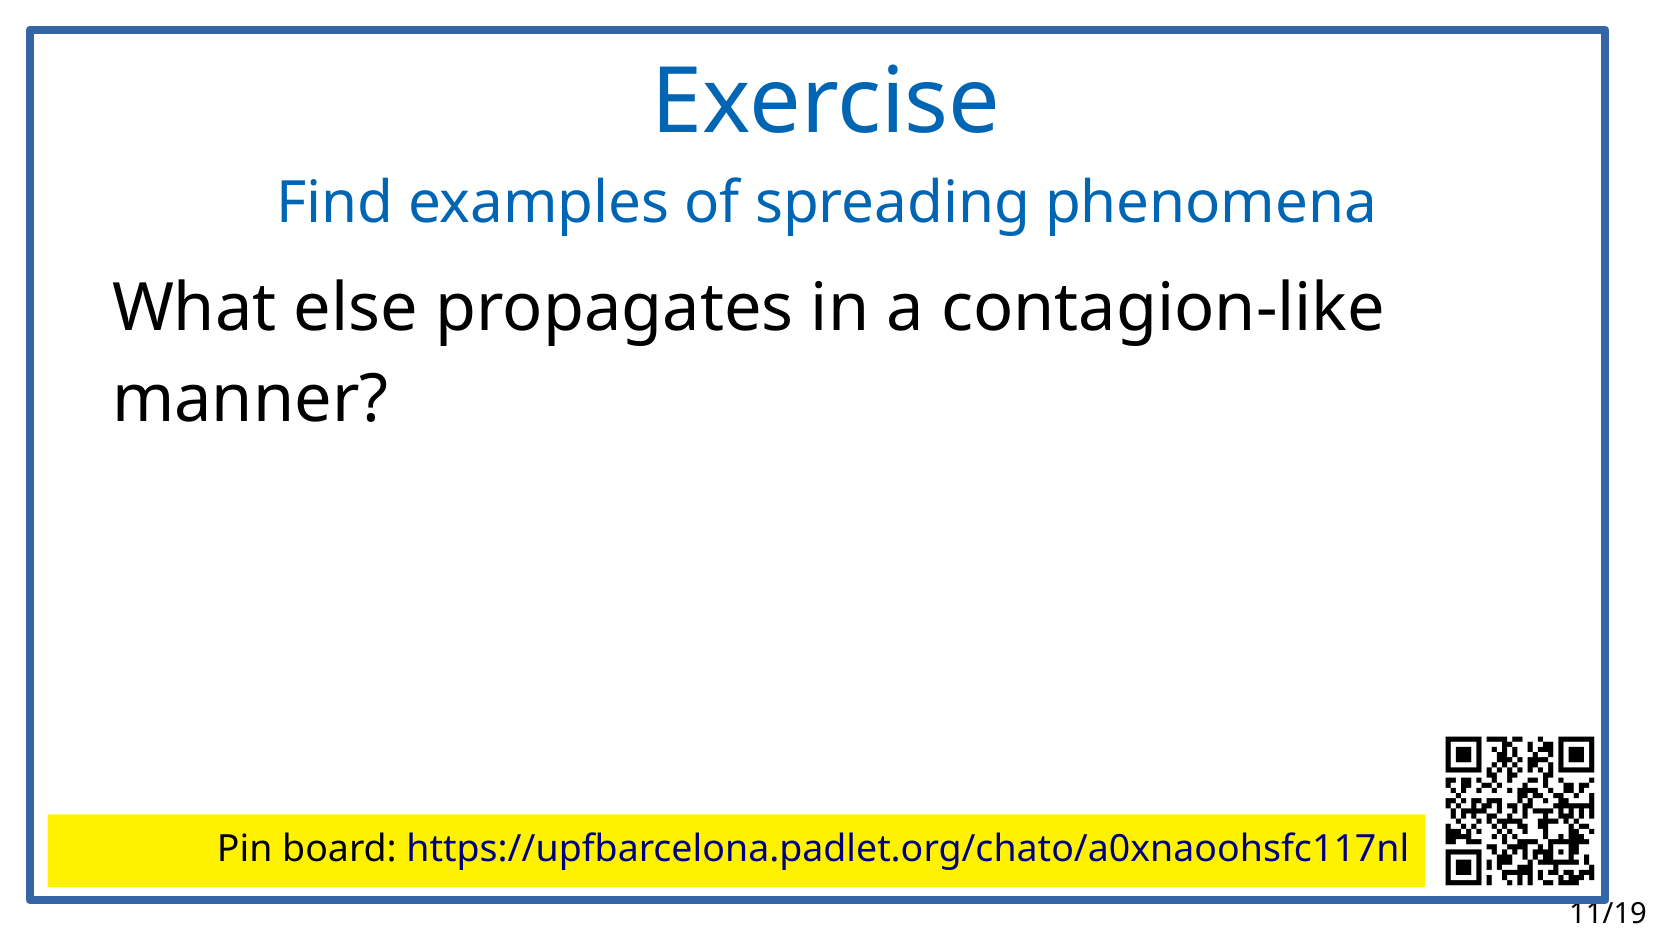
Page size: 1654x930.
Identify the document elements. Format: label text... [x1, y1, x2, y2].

picture [1440, 731, 1600, 891]
list What else propagates in a contagion-like manner? [41, 258, 1591, 706]
title Exercise Find examples of spreading phenomena [82, 34, 1571, 249]
text_box Pin board: https://upfbarcelona.padlet.org/chato/a0xnaoohsfc117nl [47, 814, 1426, 887]
